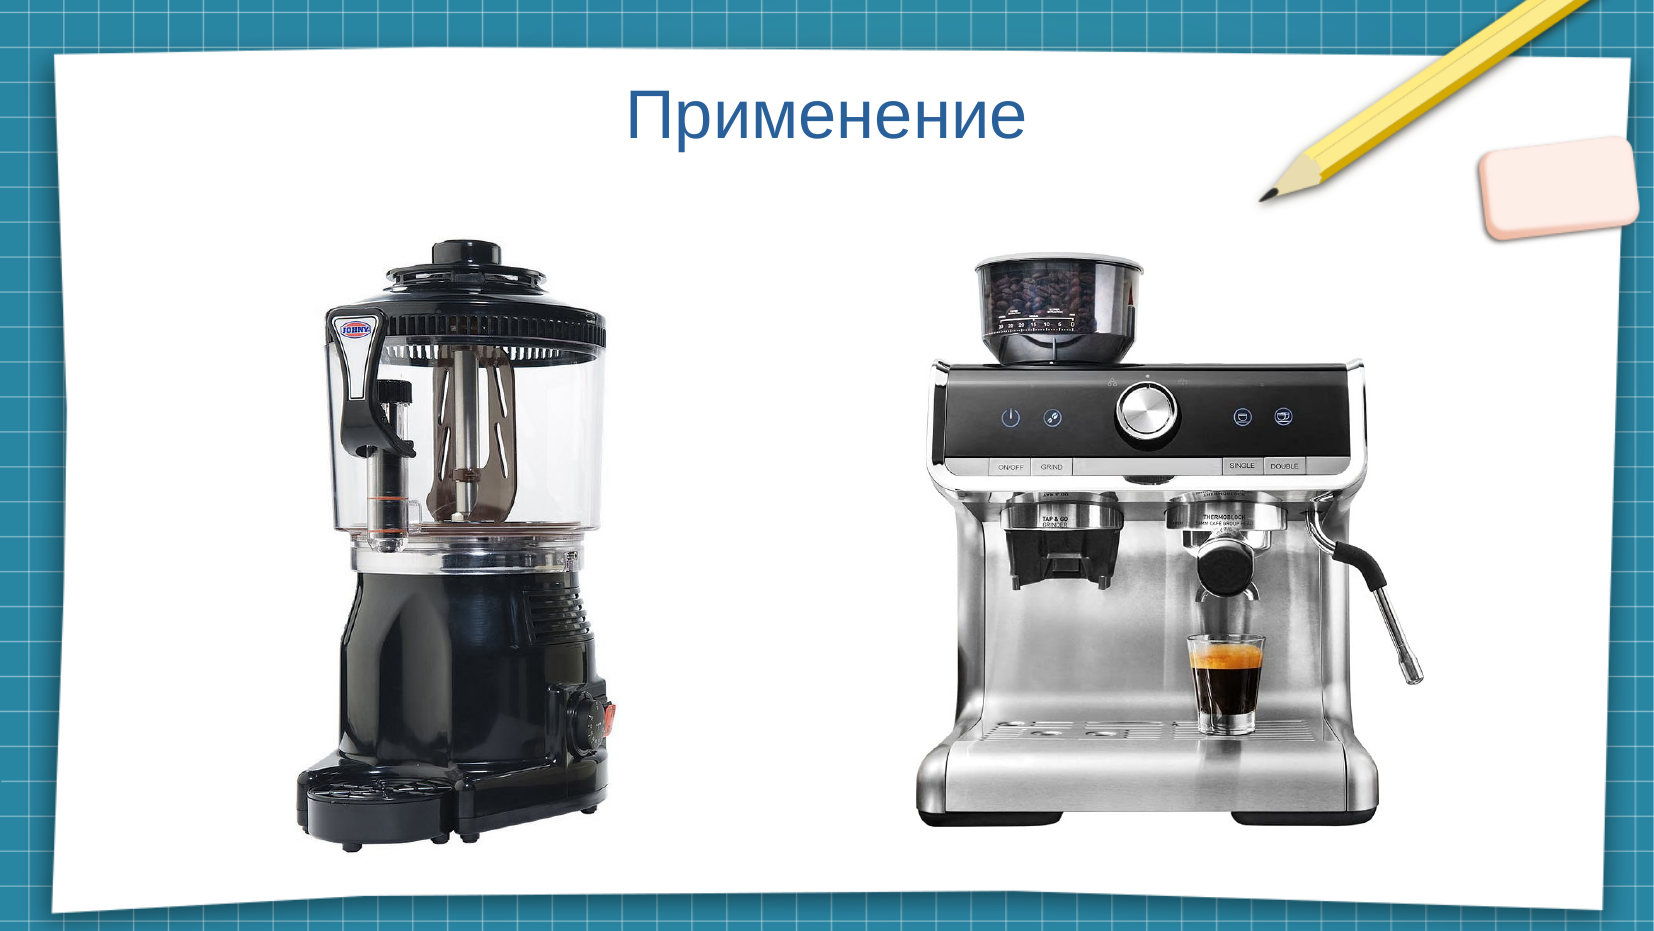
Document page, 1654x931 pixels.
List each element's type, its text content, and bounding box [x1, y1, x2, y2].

picture [0, 0, 1654, 931]
title Применение [82, 37, 1571, 193]
